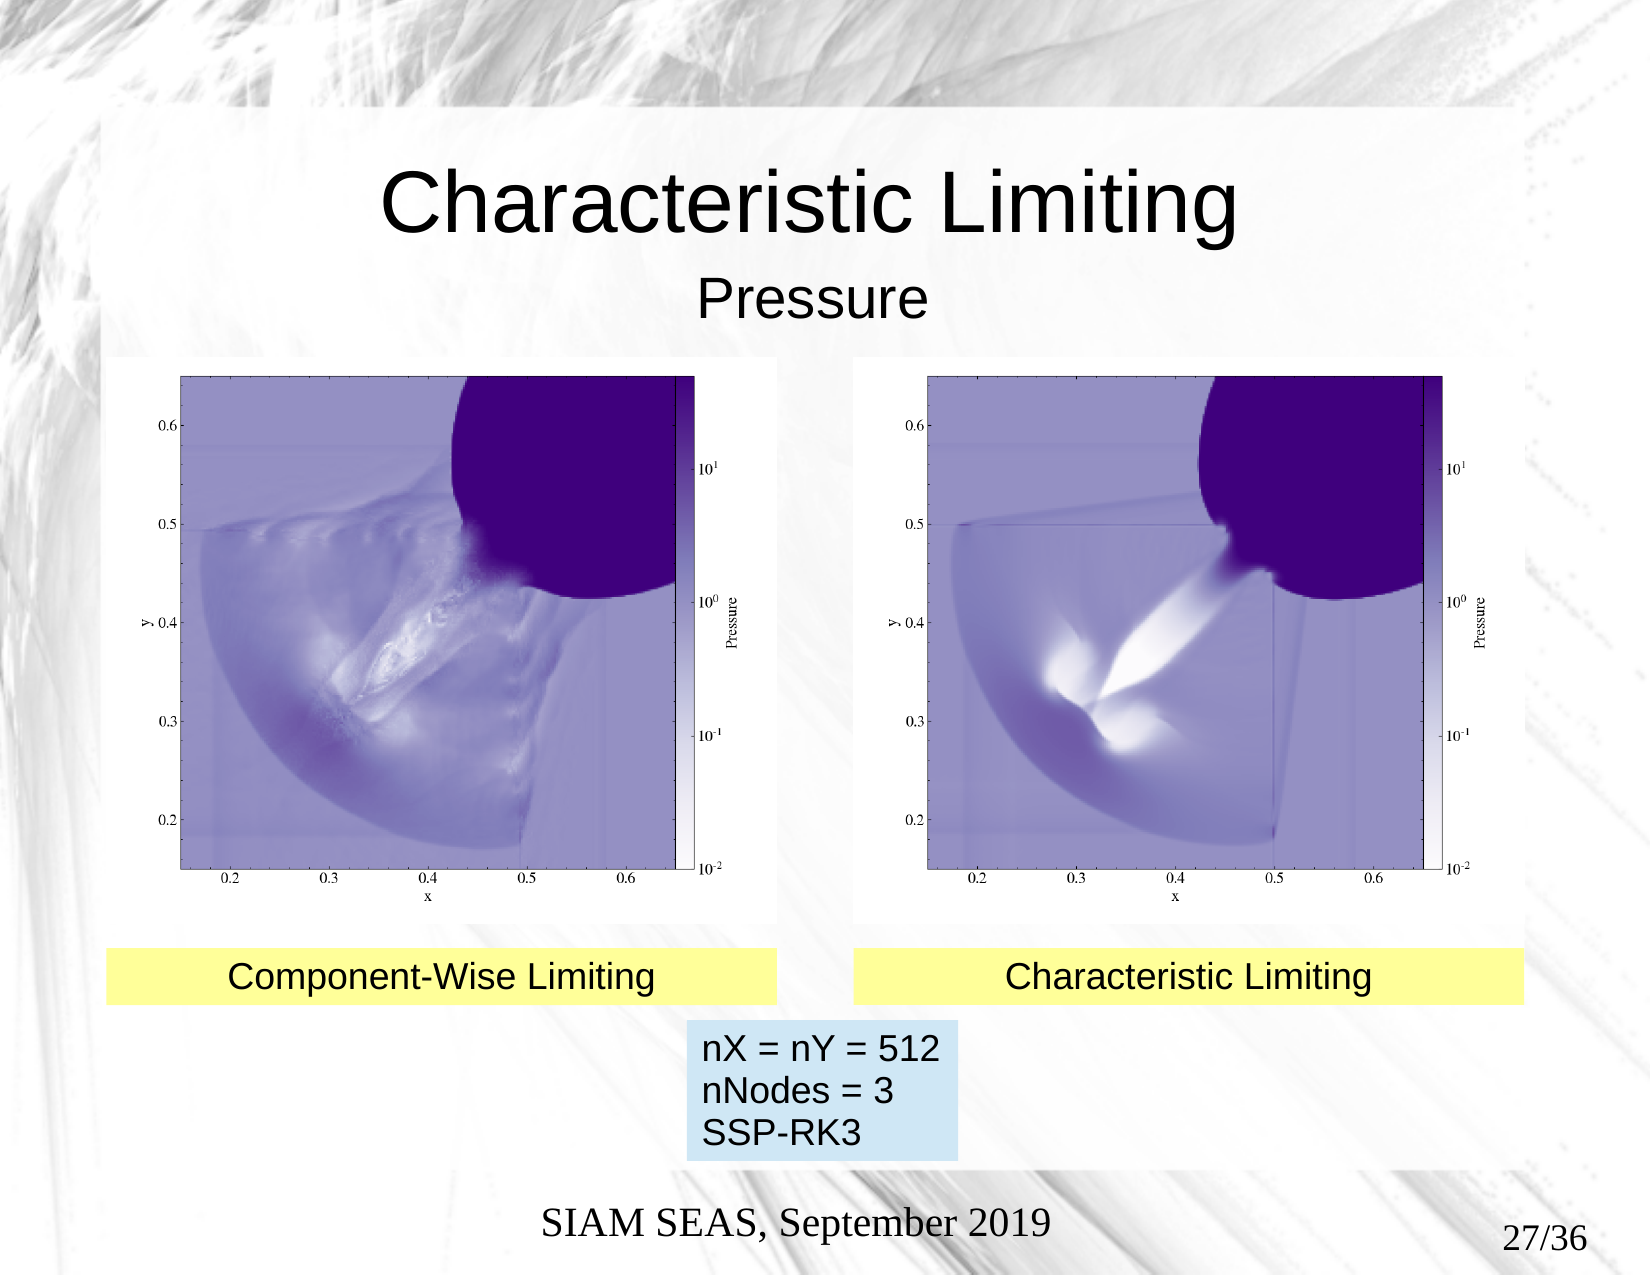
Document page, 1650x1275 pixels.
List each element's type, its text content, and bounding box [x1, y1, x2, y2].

picture [0, 0, 1650, 1275]
text_box Pressure [675, 258, 952, 339]
text_box Characteristic Limiting [853, 948, 1525, 1005]
title Characteristic Limiting [117, 115, 1503, 288]
text_box nX = nY = 512 nNodes = 3 SSP-RK3 [686, 1020, 959, 1161]
text_box Component-Wise Limiting [106, 948, 777, 1006]
